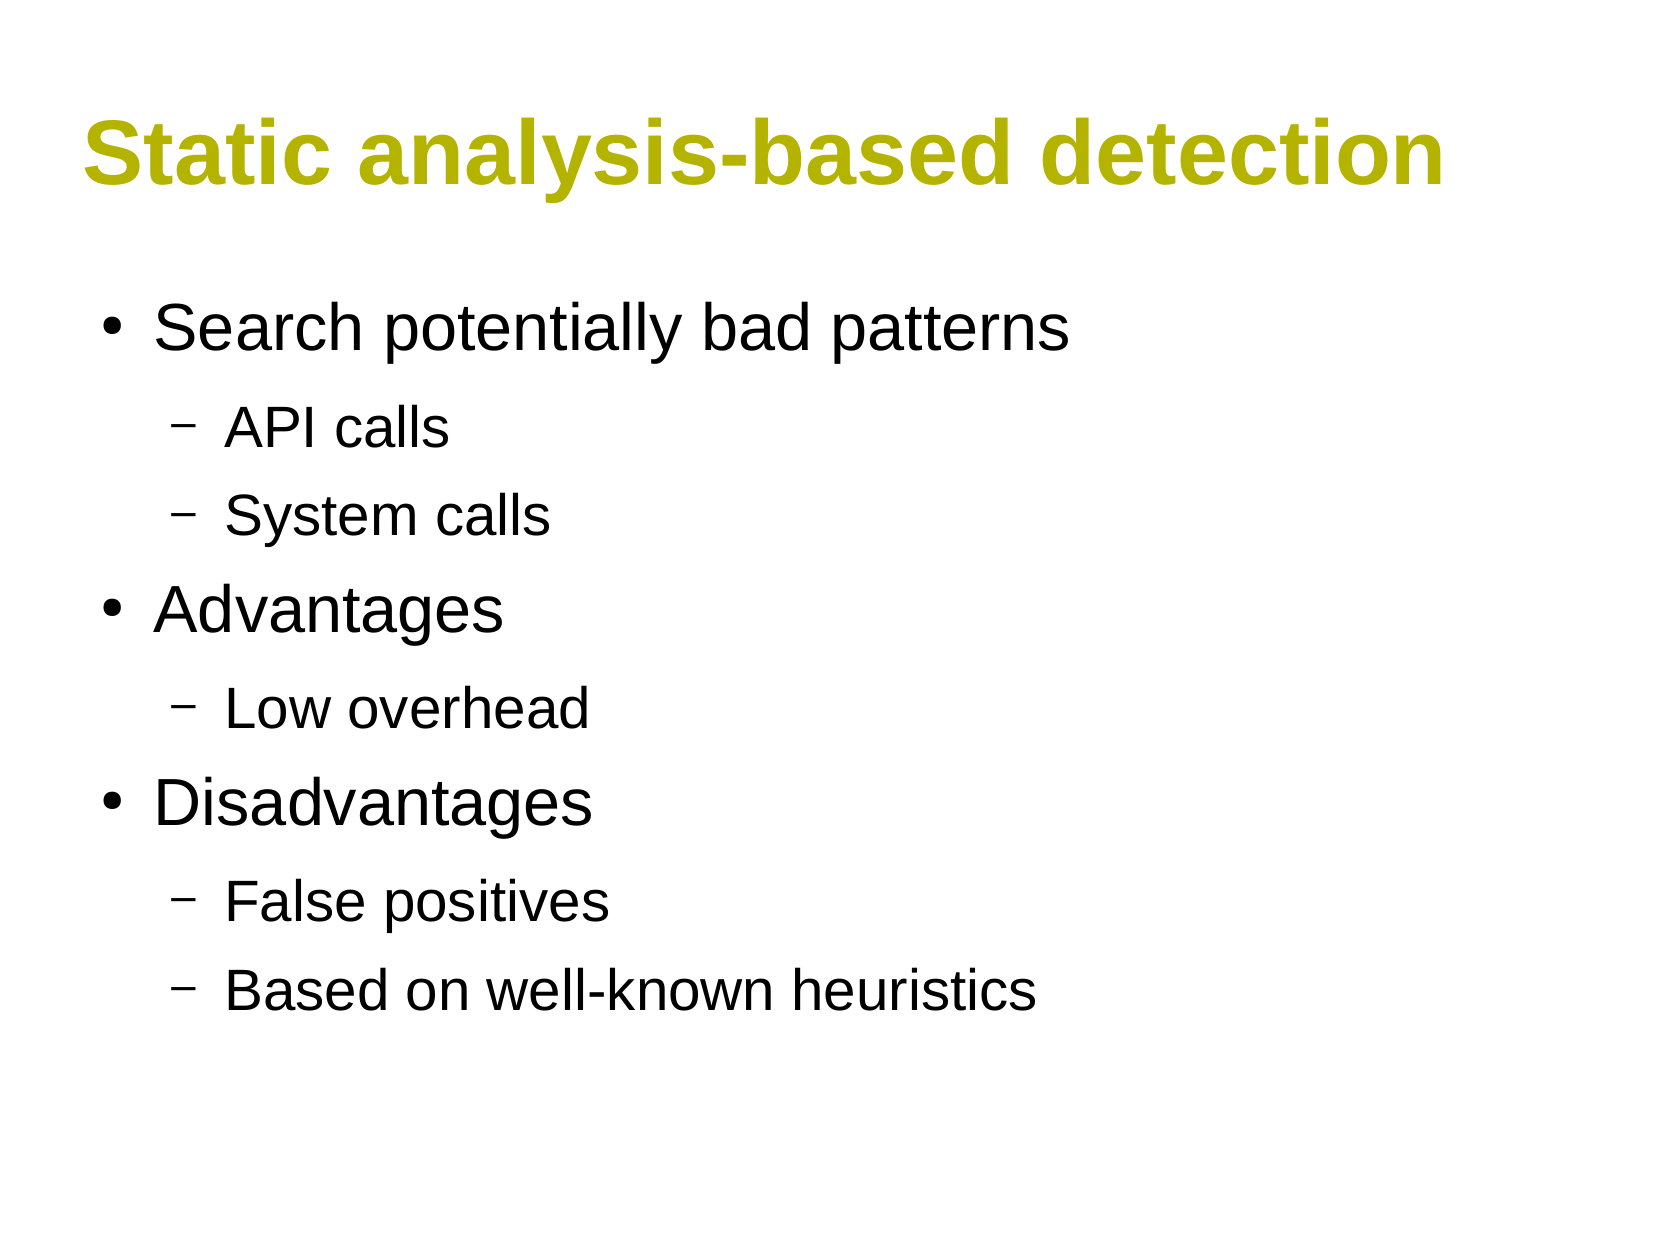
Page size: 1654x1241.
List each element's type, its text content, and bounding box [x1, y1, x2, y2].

title Static analysis-based detection [82, 49, 1571, 257]
list Search potentially bad patterns API calls System calls Advantages Low overhead Disadvantages False positives Based on well-known heuristics [82, 290, 1571, 1081]
